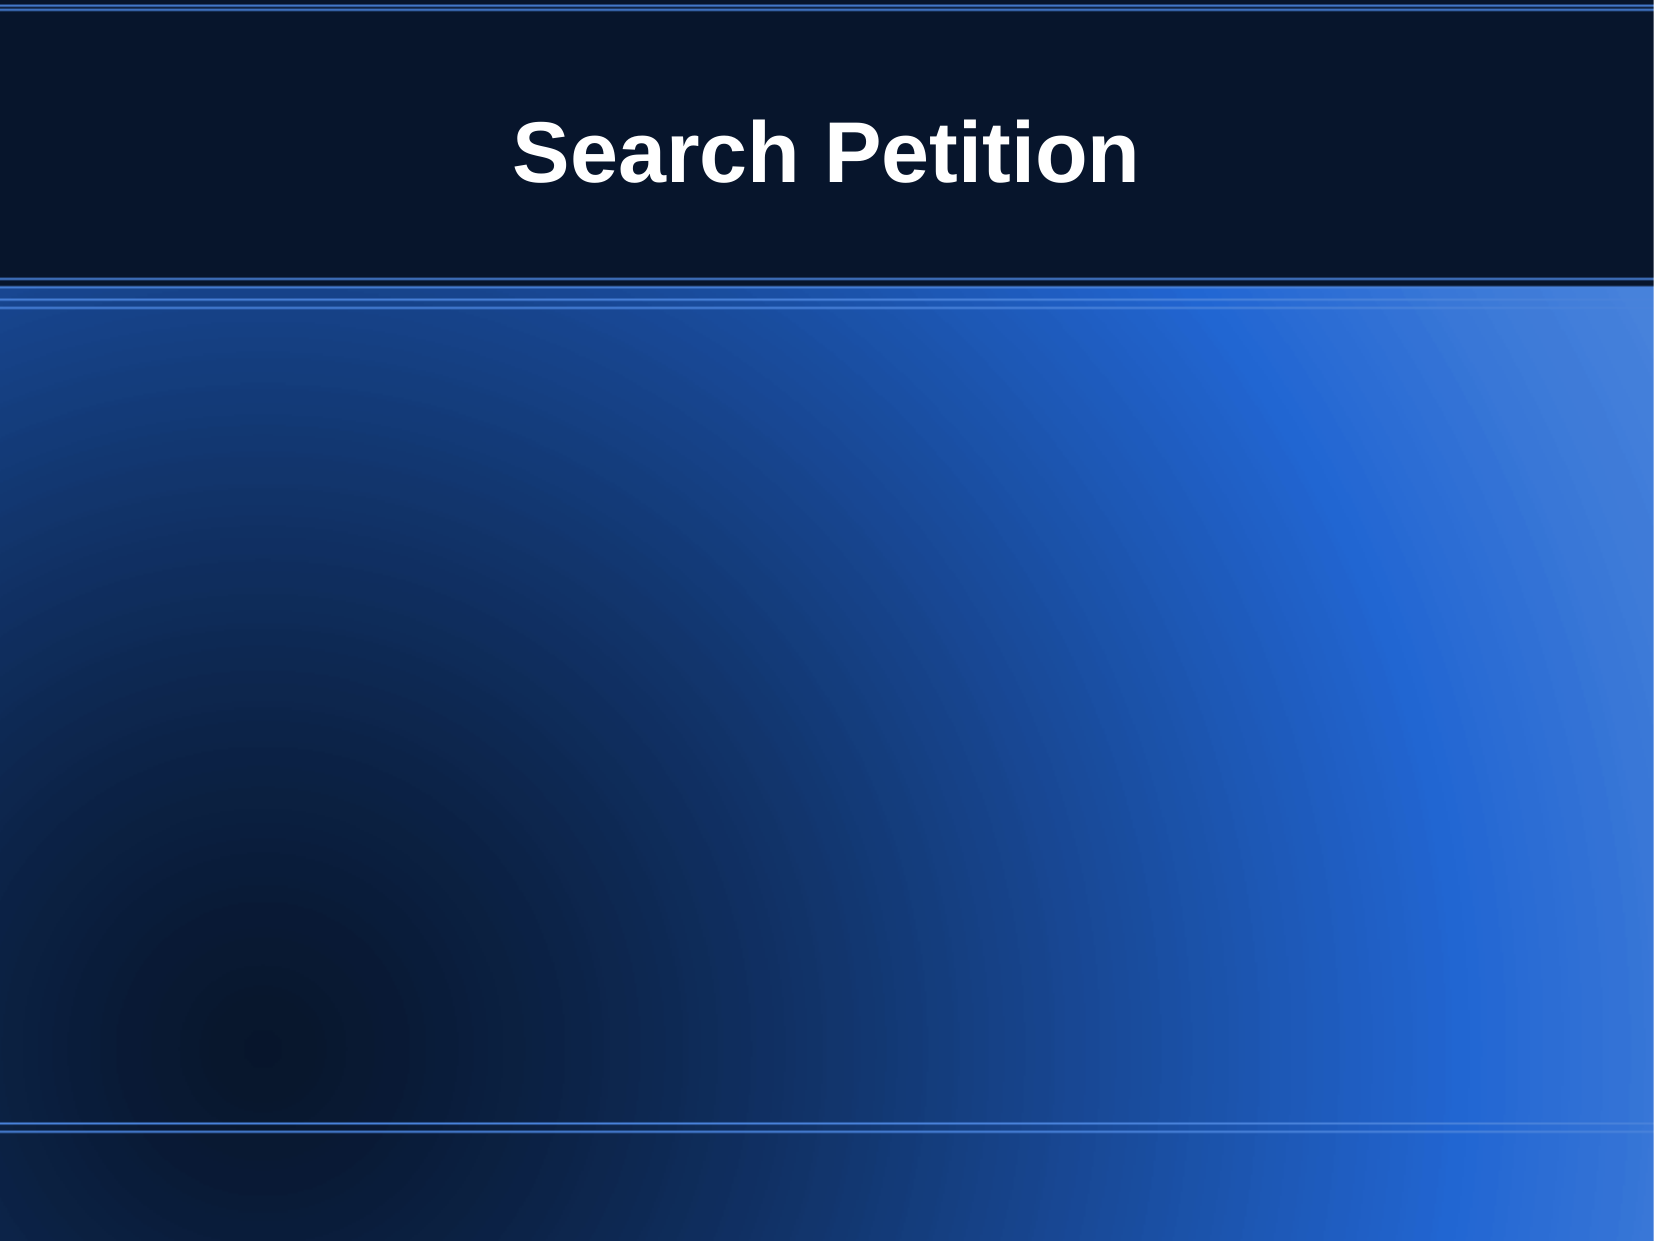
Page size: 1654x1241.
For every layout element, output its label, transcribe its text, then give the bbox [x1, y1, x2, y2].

title Search Petition [82, 49, 1571, 257]
picture [0, 0, 1654, 1241]
